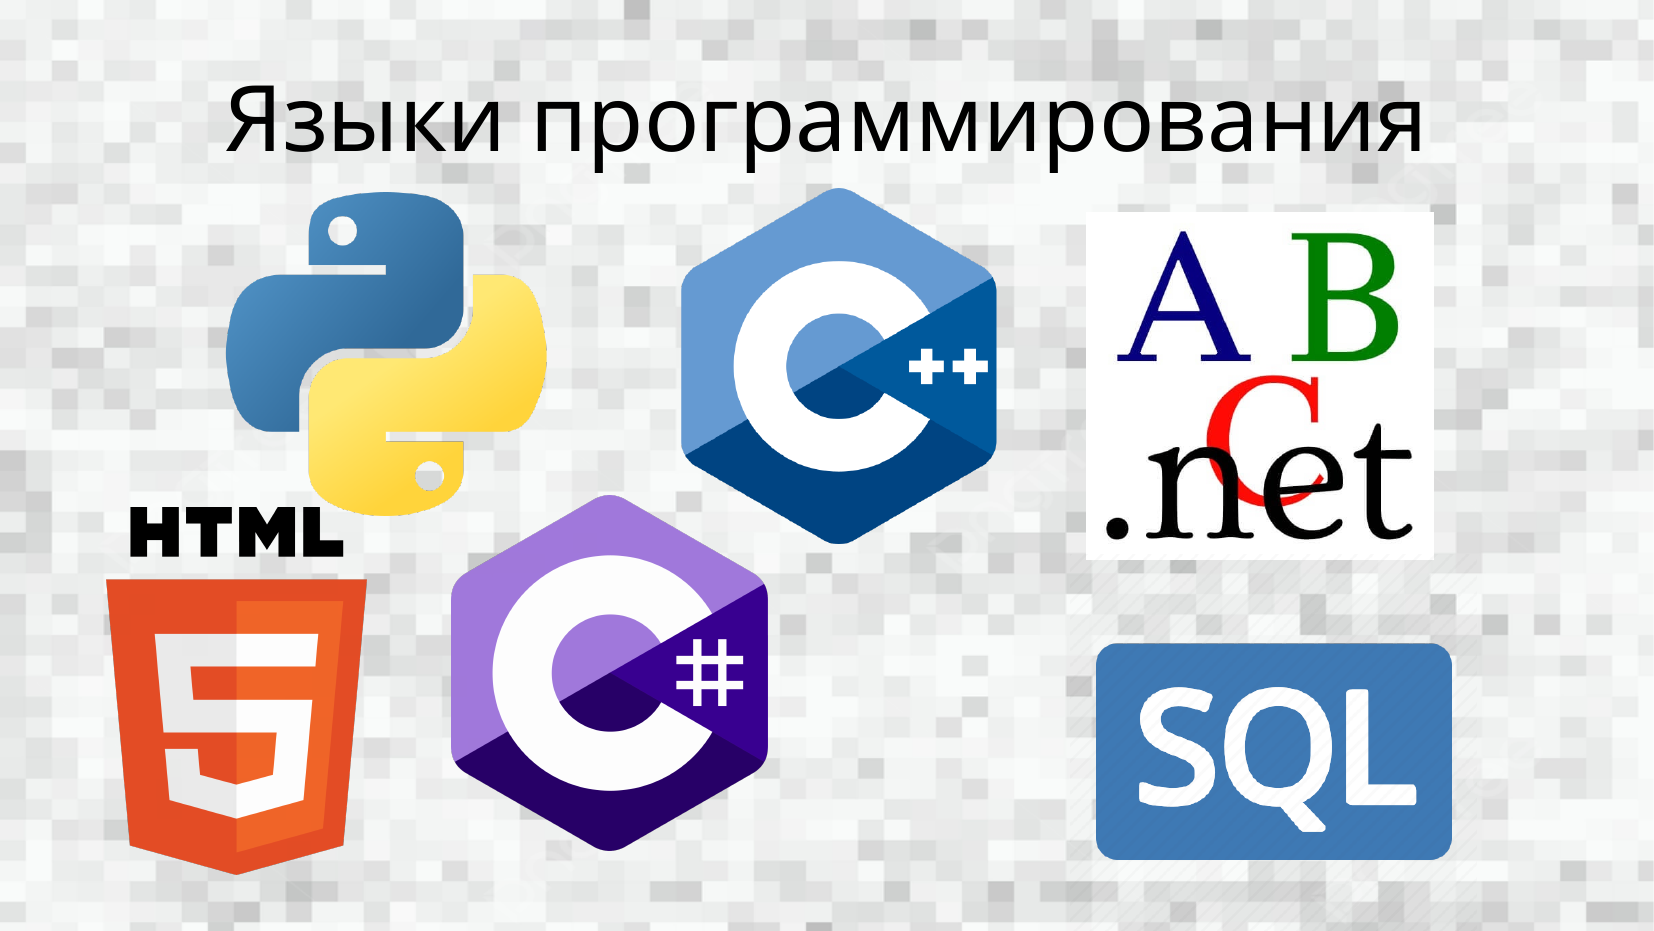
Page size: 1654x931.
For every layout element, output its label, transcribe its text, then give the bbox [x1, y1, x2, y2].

title Языки программирования [82, 37, 1571, 193]
picture [0, 0, 1654, 931]
